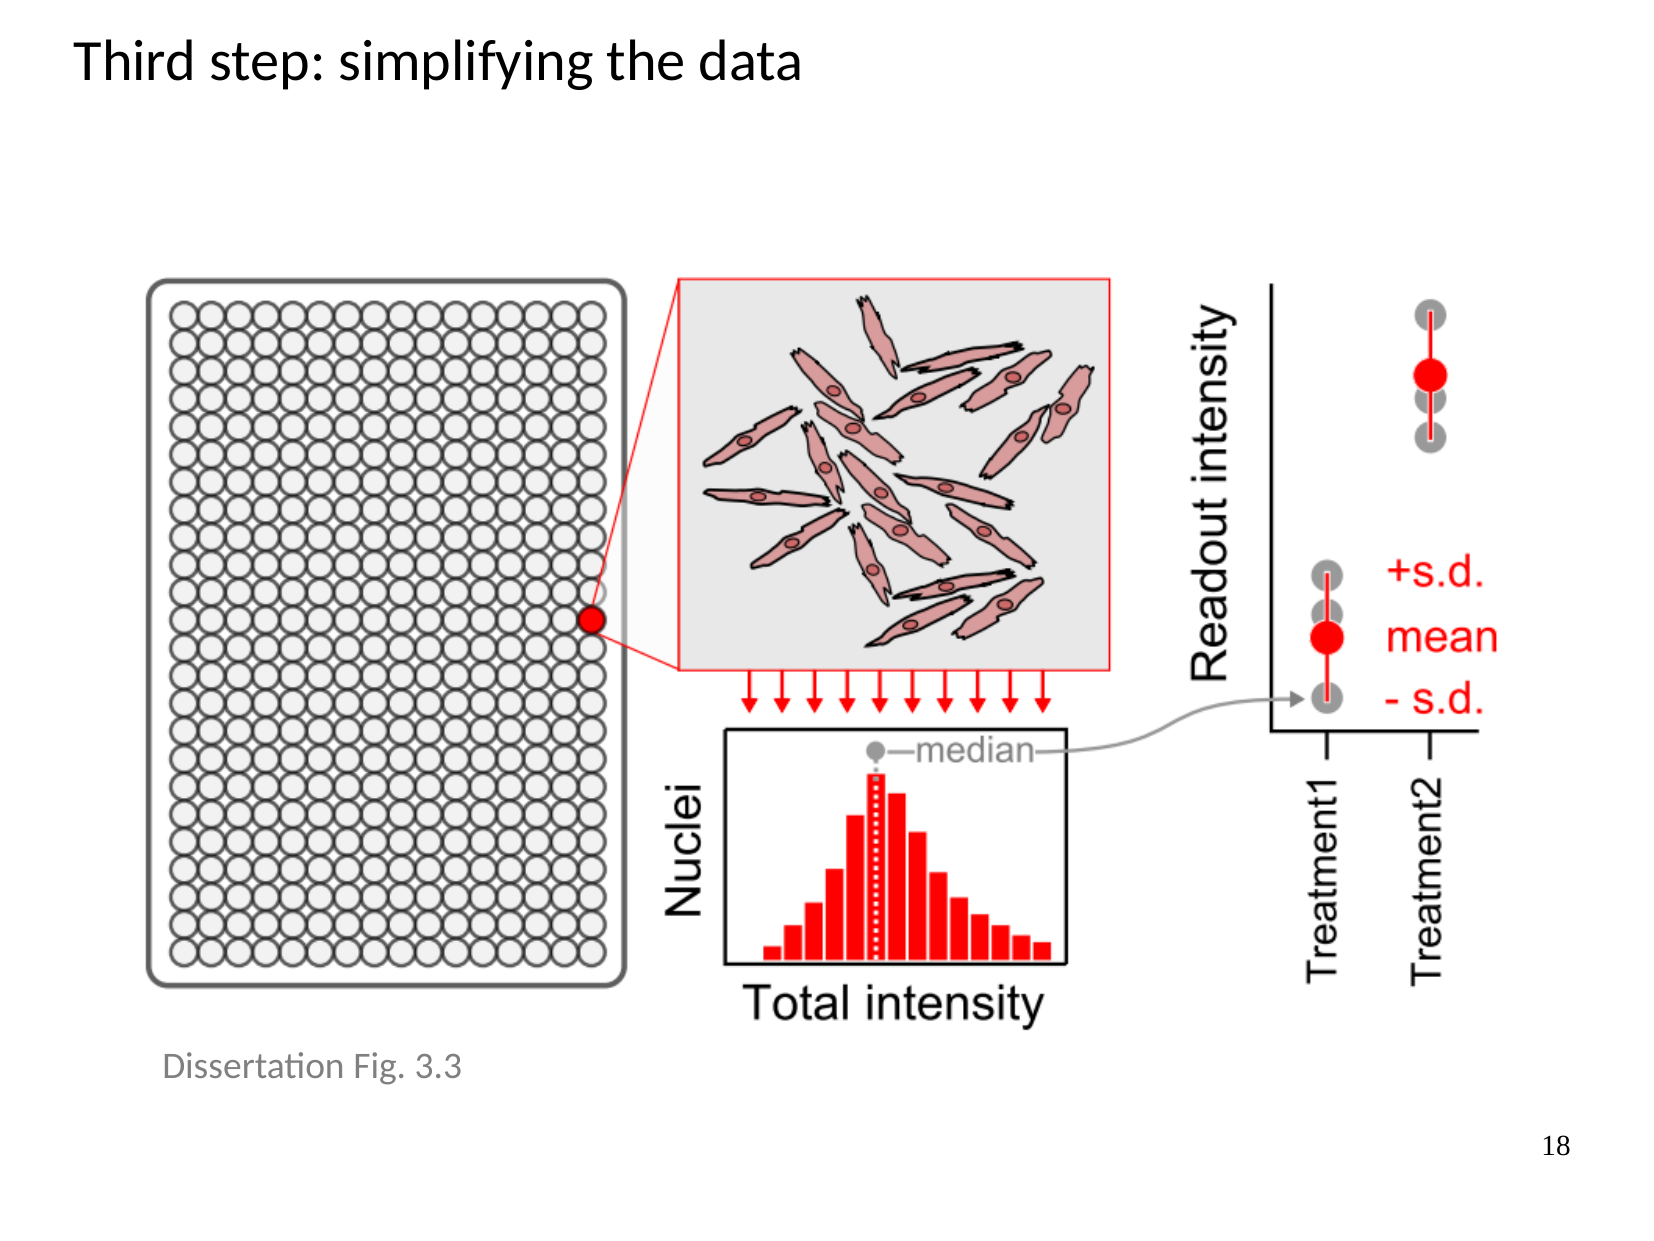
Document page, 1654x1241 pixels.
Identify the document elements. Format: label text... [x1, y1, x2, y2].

text_box Third step: simplifying the data [59, 29, 1536, 148]
text_box Dissertation Fig. 3.3 [147, 1033, 1595, 1152]
picture [129, 265, 1506, 1038]
